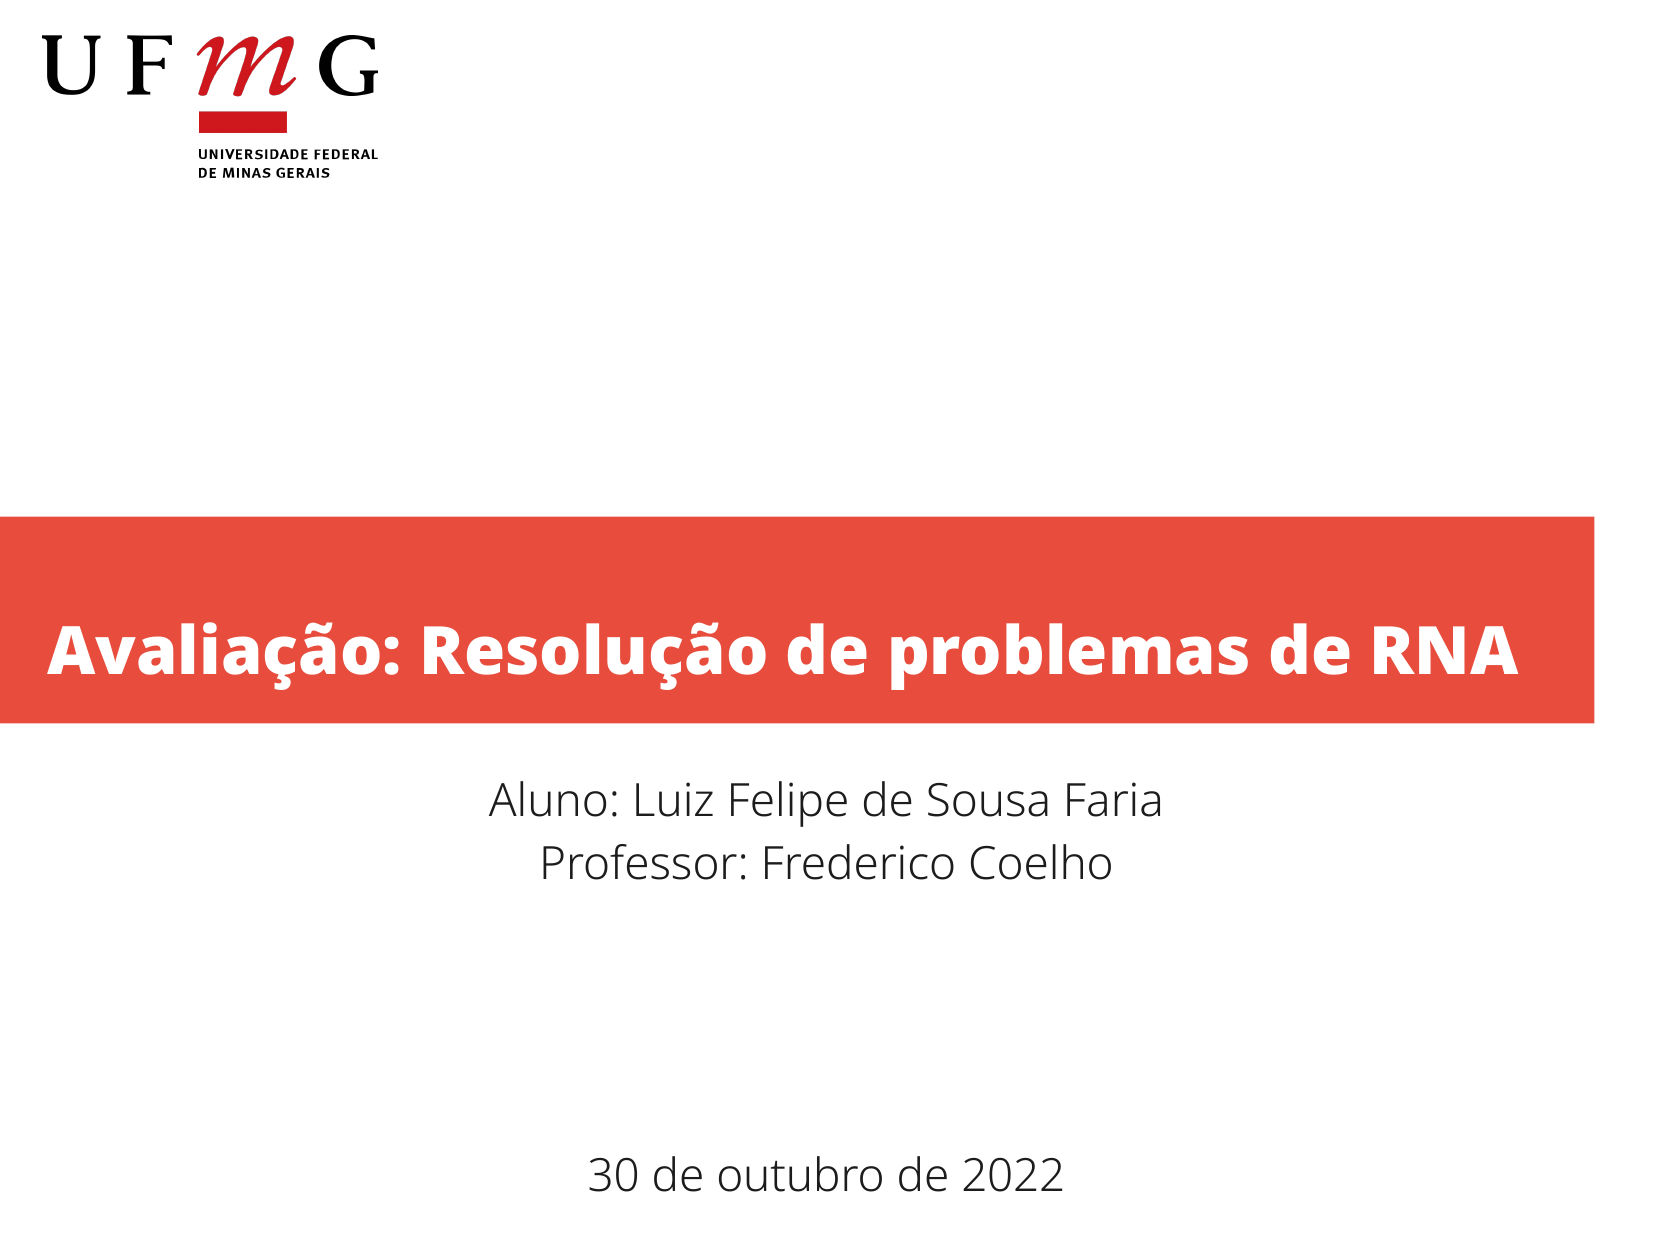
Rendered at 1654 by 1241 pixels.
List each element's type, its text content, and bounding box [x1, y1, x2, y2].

subtitle Aluno: Luiz Felipe de Sousa Faria Professor: Frederico Coelho 30 de outubro de 2022 [35, 767, 1619, 1182]
title Avaliação: Resolução de problemas de RNA [47, 546, 1583, 694]
picture [42, 35, 378, 178]
